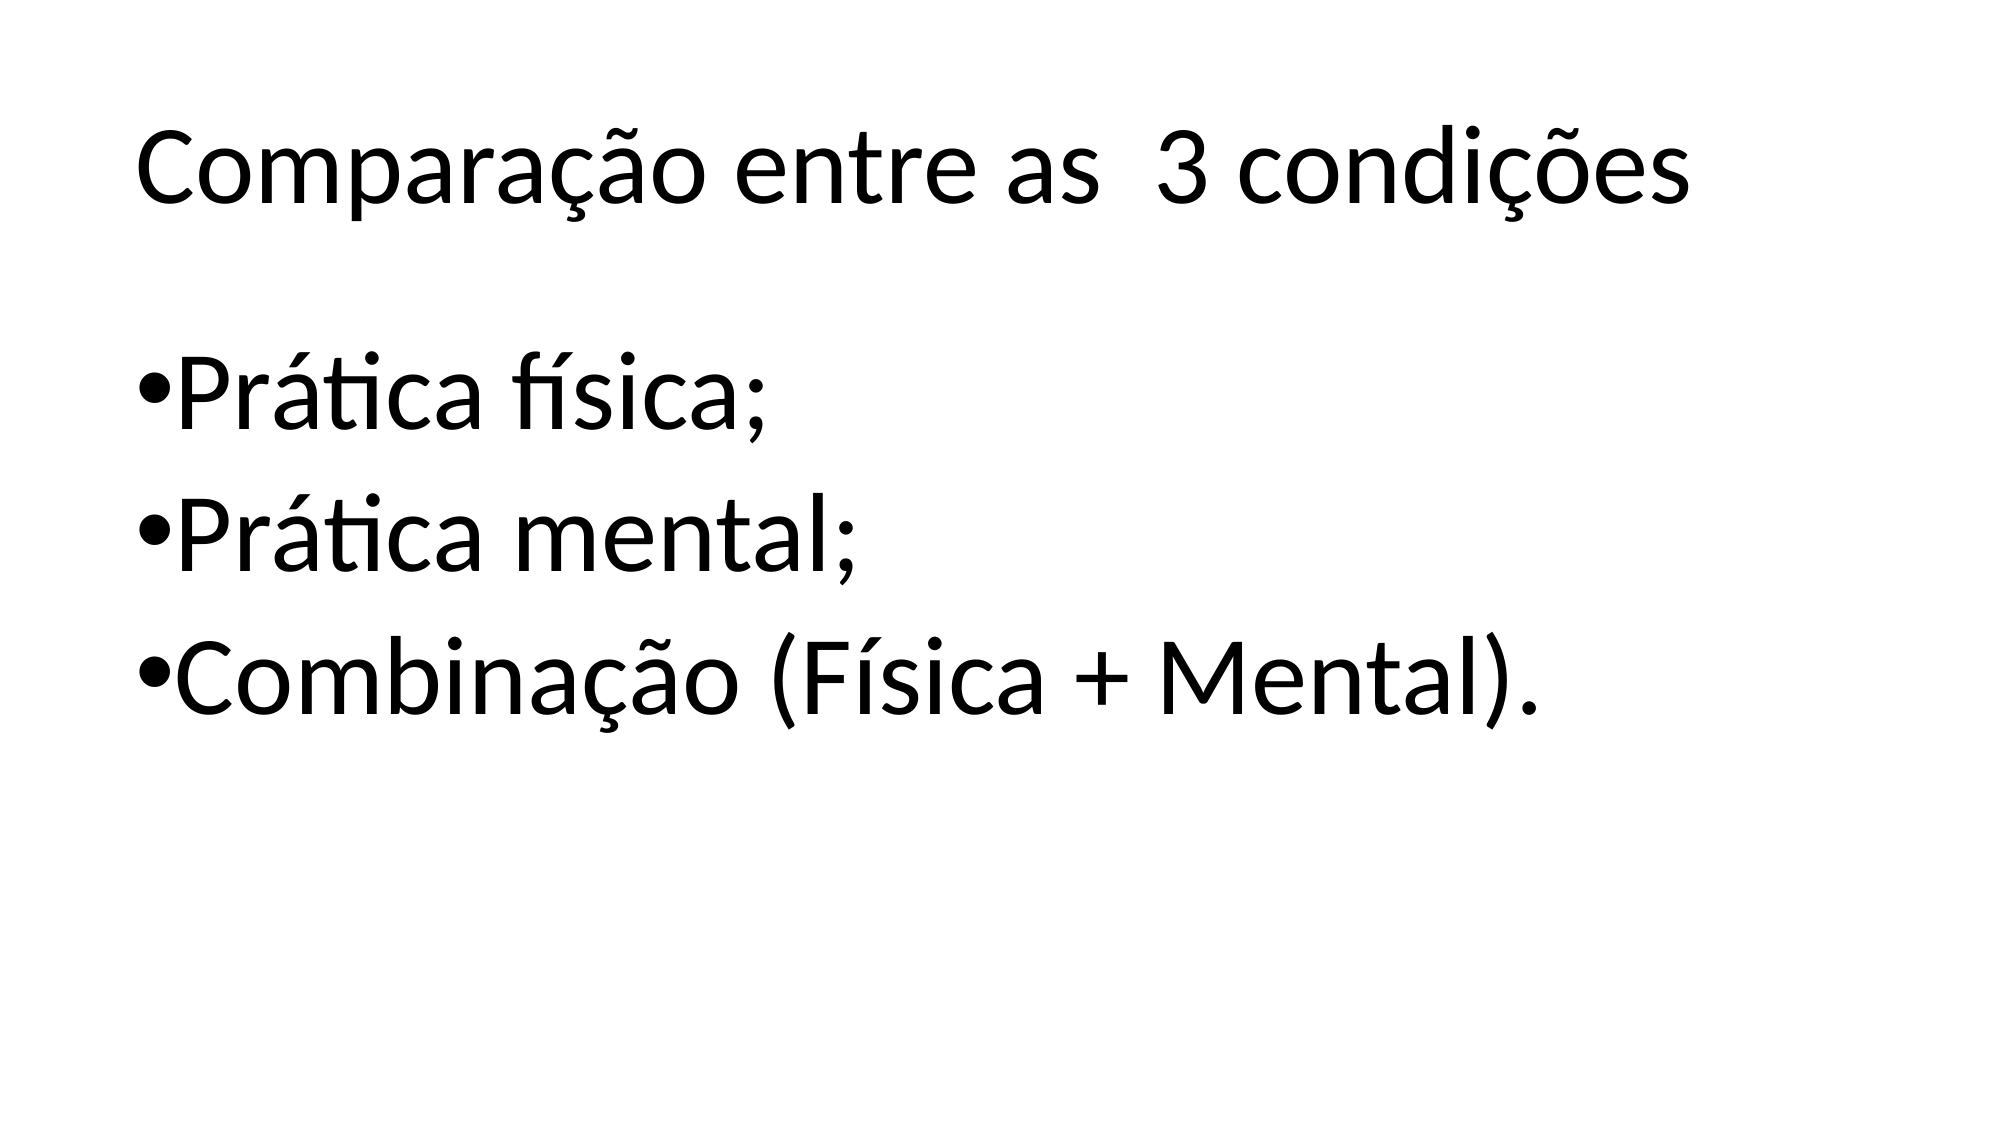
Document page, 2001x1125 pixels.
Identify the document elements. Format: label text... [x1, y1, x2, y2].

list Comparação entre as 3 condições Prática física; Prática mental; Combinação (Física + Mental). [120, 98, 1846, 813]
